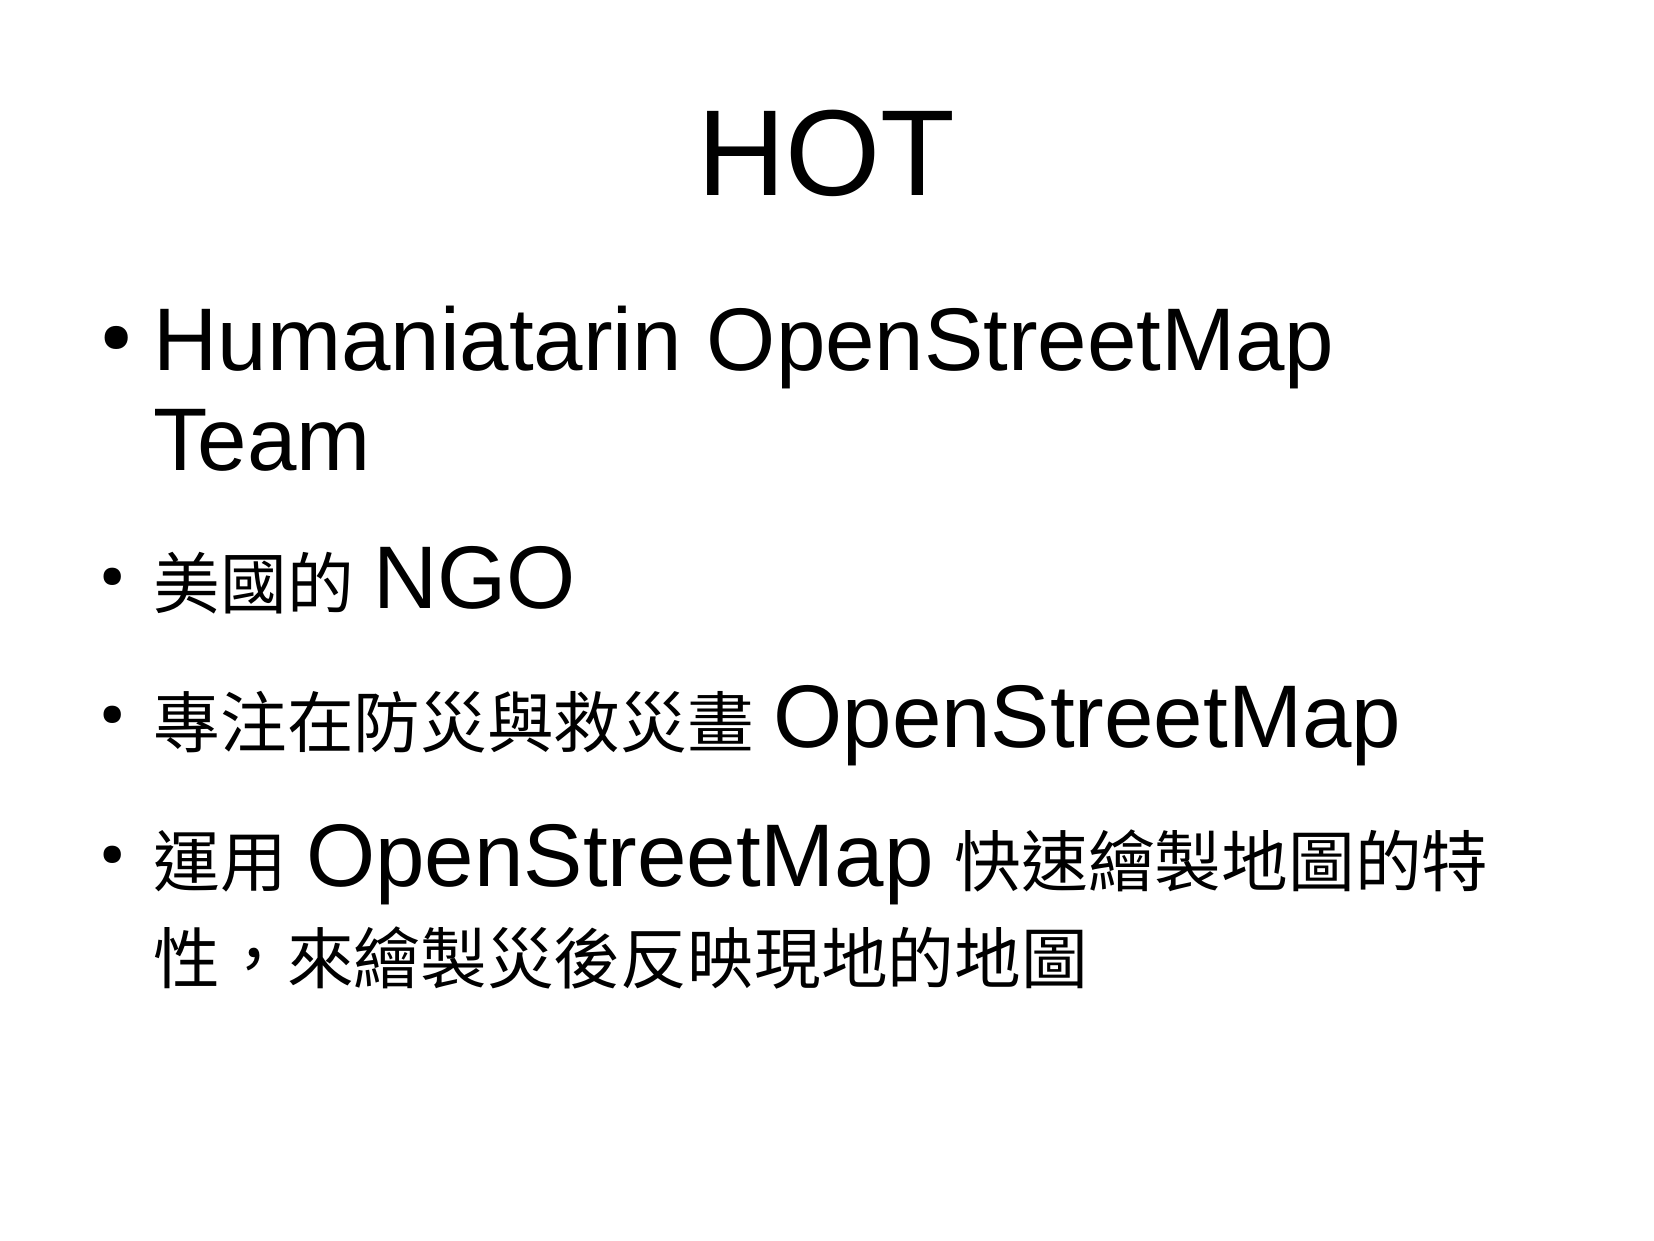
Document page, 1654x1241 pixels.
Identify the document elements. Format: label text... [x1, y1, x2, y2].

list Humaniatarin OpenStreetMap Team 美國的NGO 專注在防災與救災畫OpenStreetMap 運用OpenStreetMap快速繪製地圖的特性，來繪製災後反映現地的地圖 [82, 290, 1571, 1010]
title HOT [82, 49, 1571, 257]
